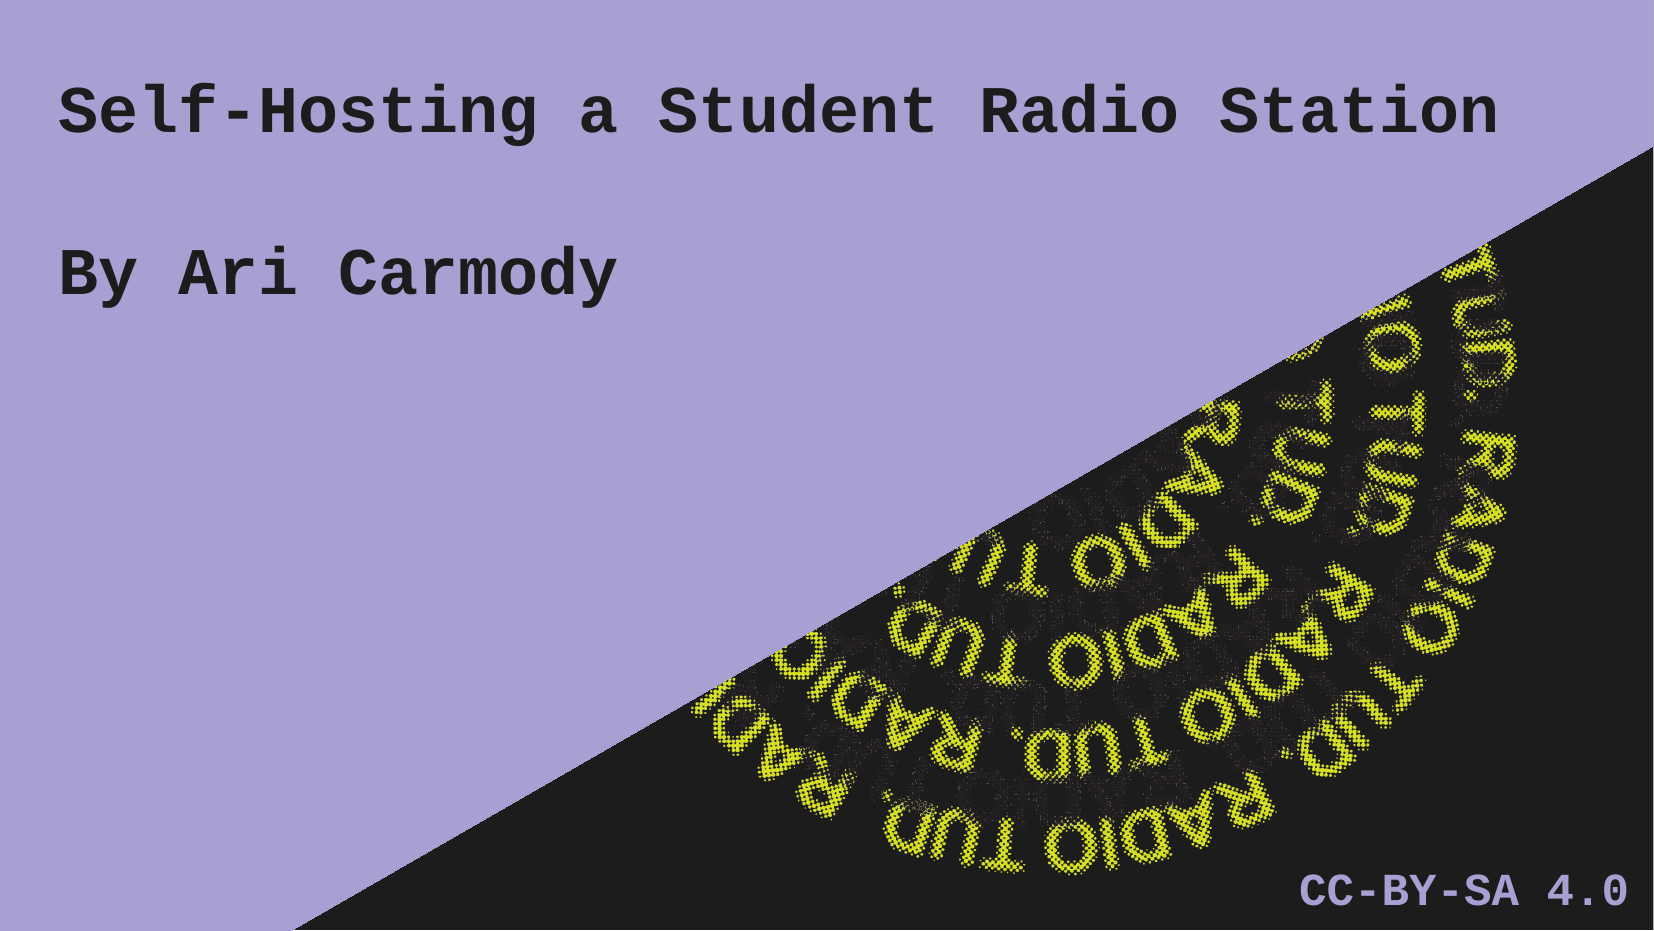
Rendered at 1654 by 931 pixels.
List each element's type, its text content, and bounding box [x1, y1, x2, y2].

title Self-Hosting a Student Radio Station [59, 36, 1571, 193]
title By Ari Carmody [59, 199, 1595, 355]
picture [545, 355, 1536, 894]
text_box [0, 0, 1654, 931]
title CC-BY-SA 4.0 [1299, 856, 1654, 931]
